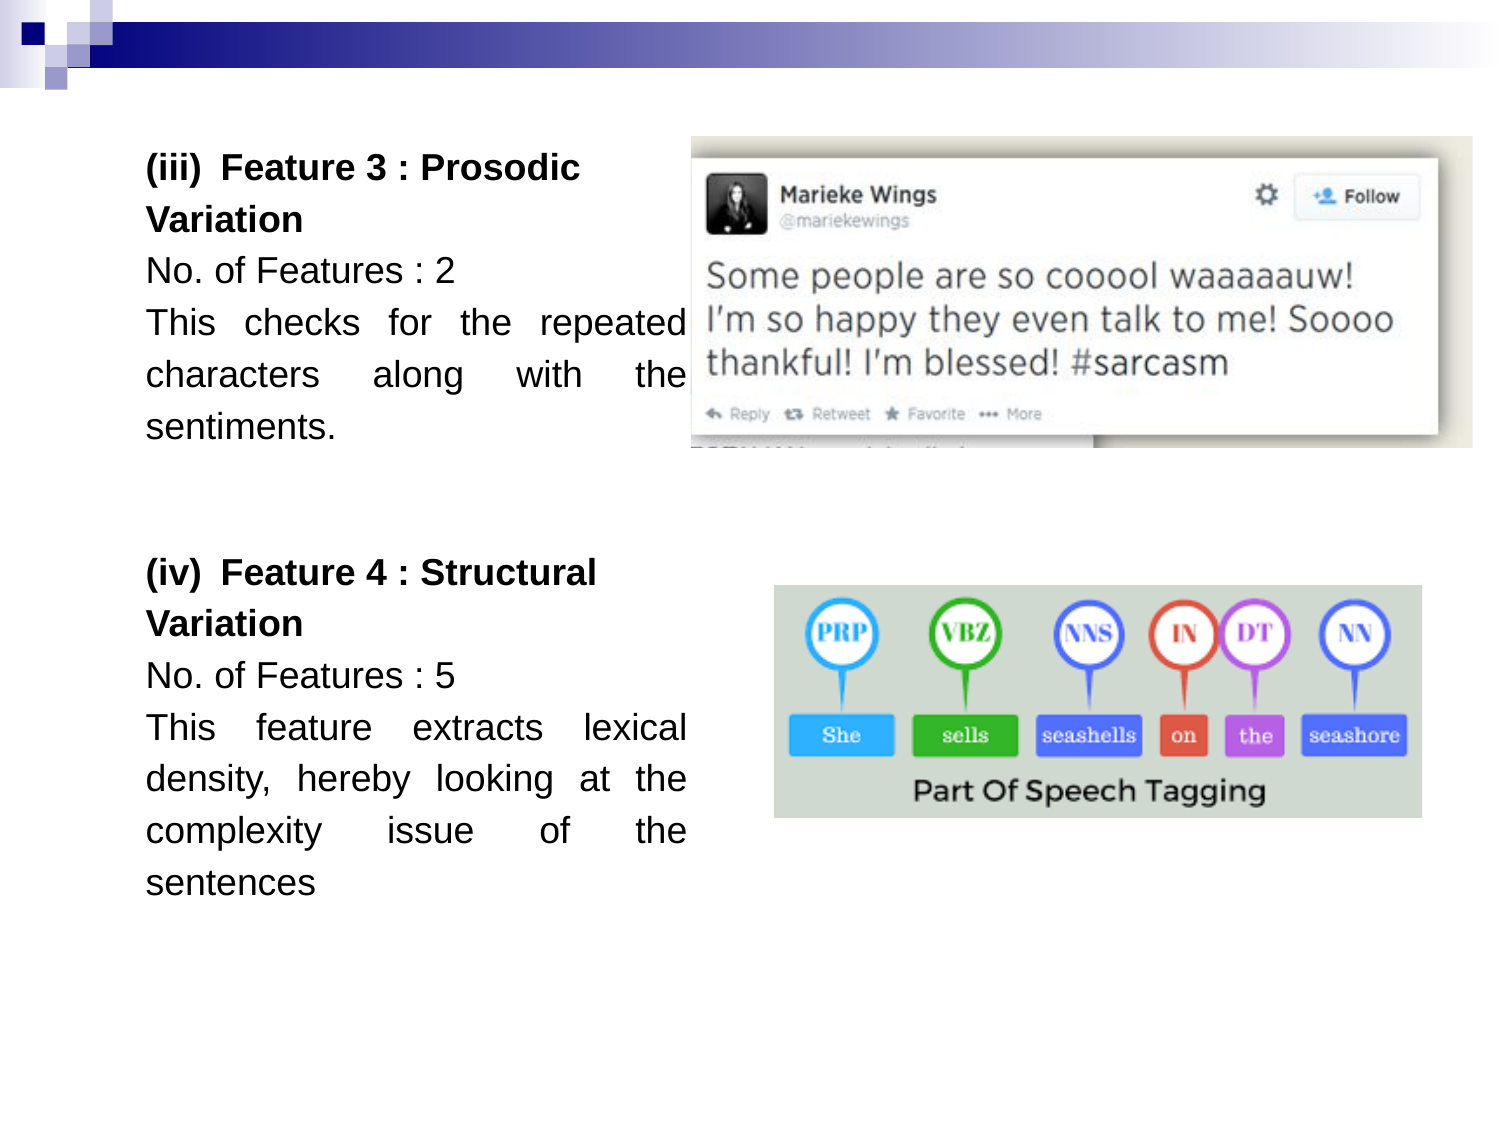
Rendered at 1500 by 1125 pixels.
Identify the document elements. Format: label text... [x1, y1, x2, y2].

picture [690, 136, 1473, 448]
text_box (iv) Feature 4 : Structural Variation No. of Features : 5 This feature extracts lexical density, hereby looking at the complexity issue of the sentences [130, 525, 703, 1009]
text_box (iii) Feature 3 : Prosodic Variation No. of Features : 2 This checks for the repeated characters along with the sentiments. [130, 121, 703, 509]
picture [774, 585, 1423, 818]
